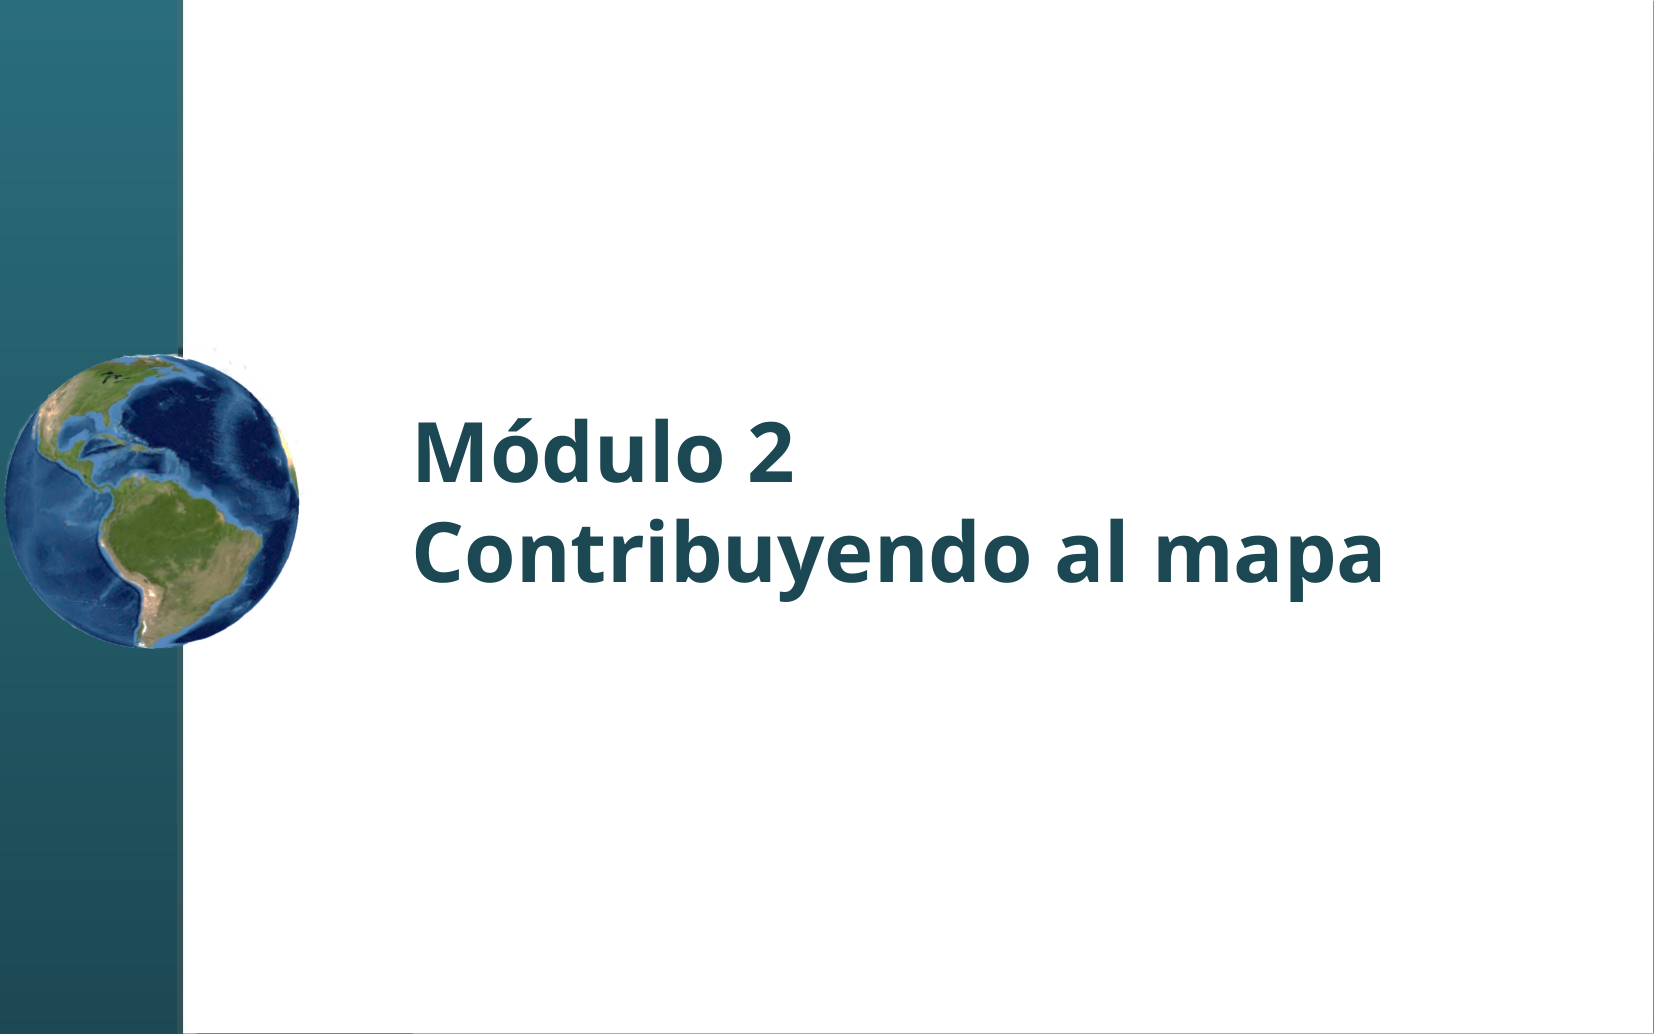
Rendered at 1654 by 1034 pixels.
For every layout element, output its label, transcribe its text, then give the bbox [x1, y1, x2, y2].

title Módulo 2 Contribuyendo al mapa [397, 391, 1555, 737]
picture [0, 331, 316, 663]
